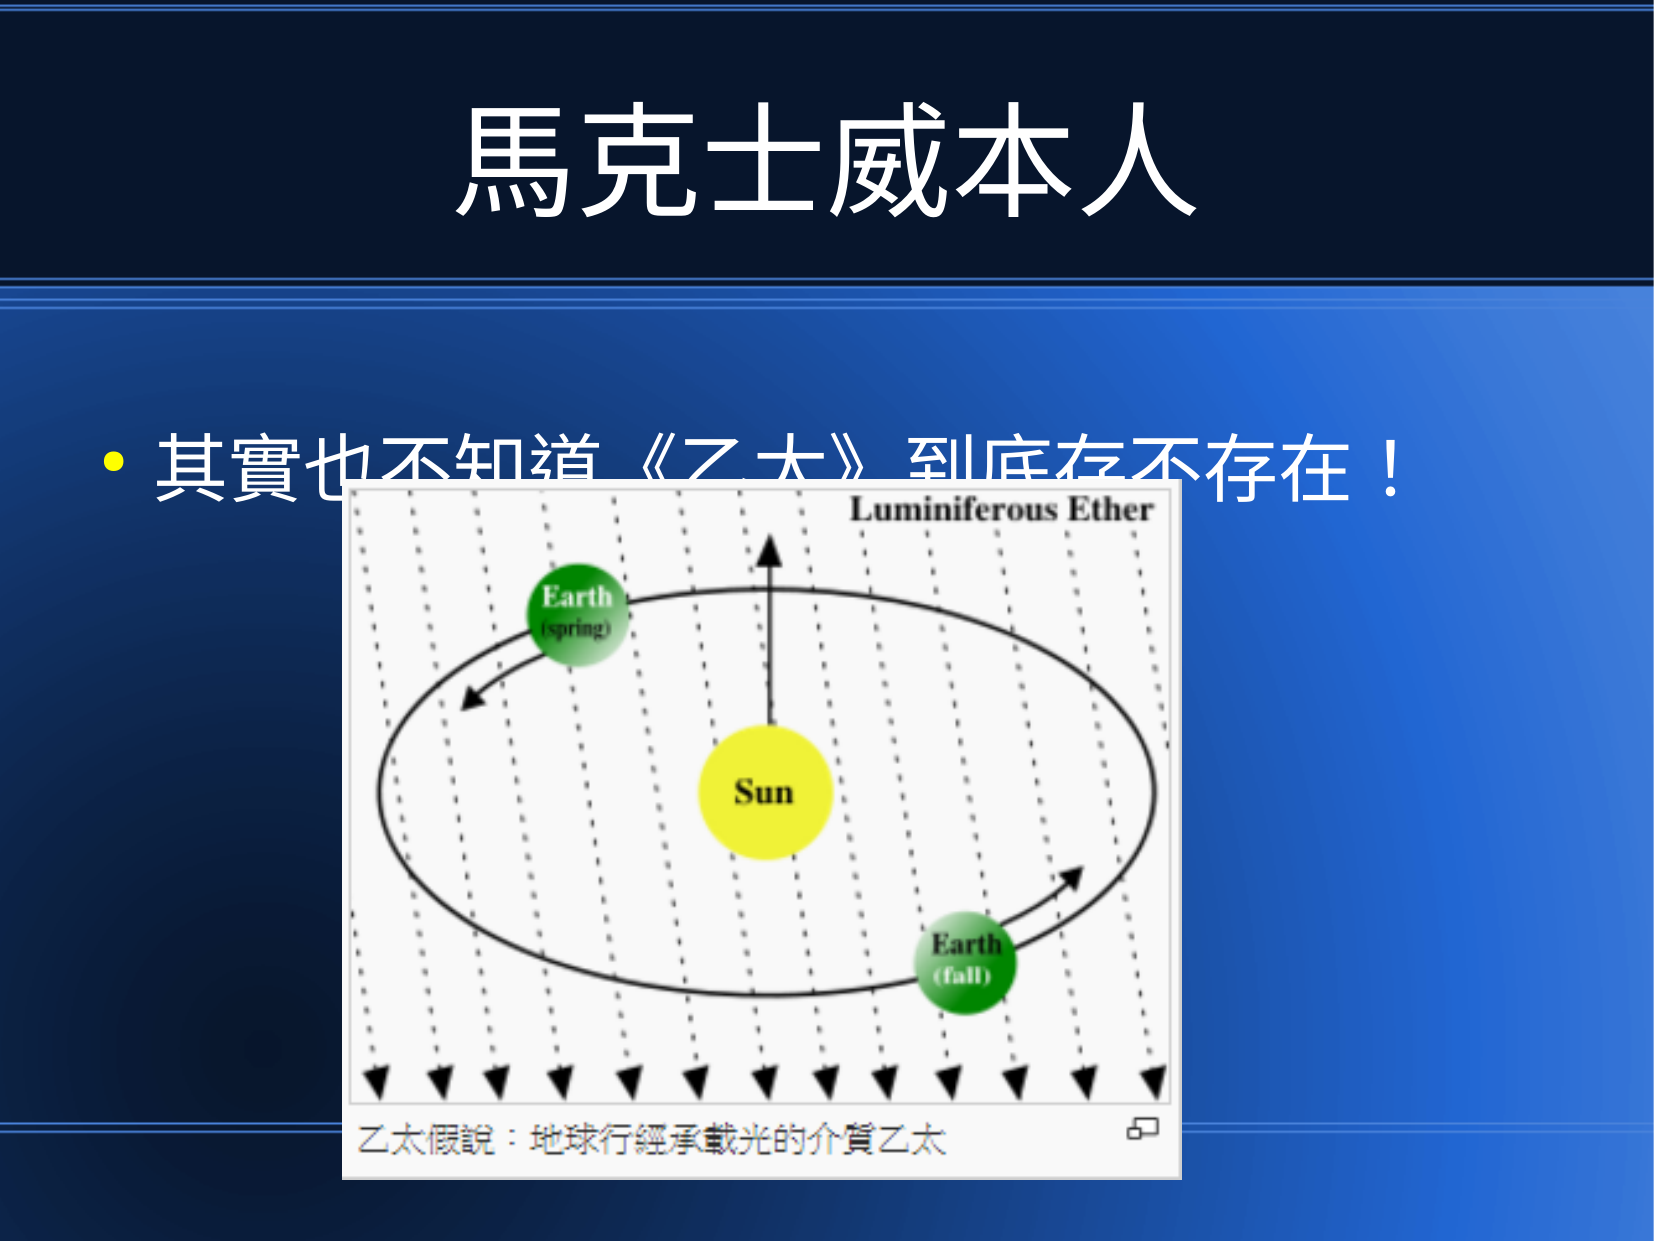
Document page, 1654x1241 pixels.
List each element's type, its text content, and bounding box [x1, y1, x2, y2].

picture [0, 0, 1654, 1241]
list 其實也不知道《乙太》到底存不存在！ [82, 355, 1571, 1241]
picture [342, 479, 1182, 1180]
title 馬克士威本人 [82, 49, 1571, 257]
